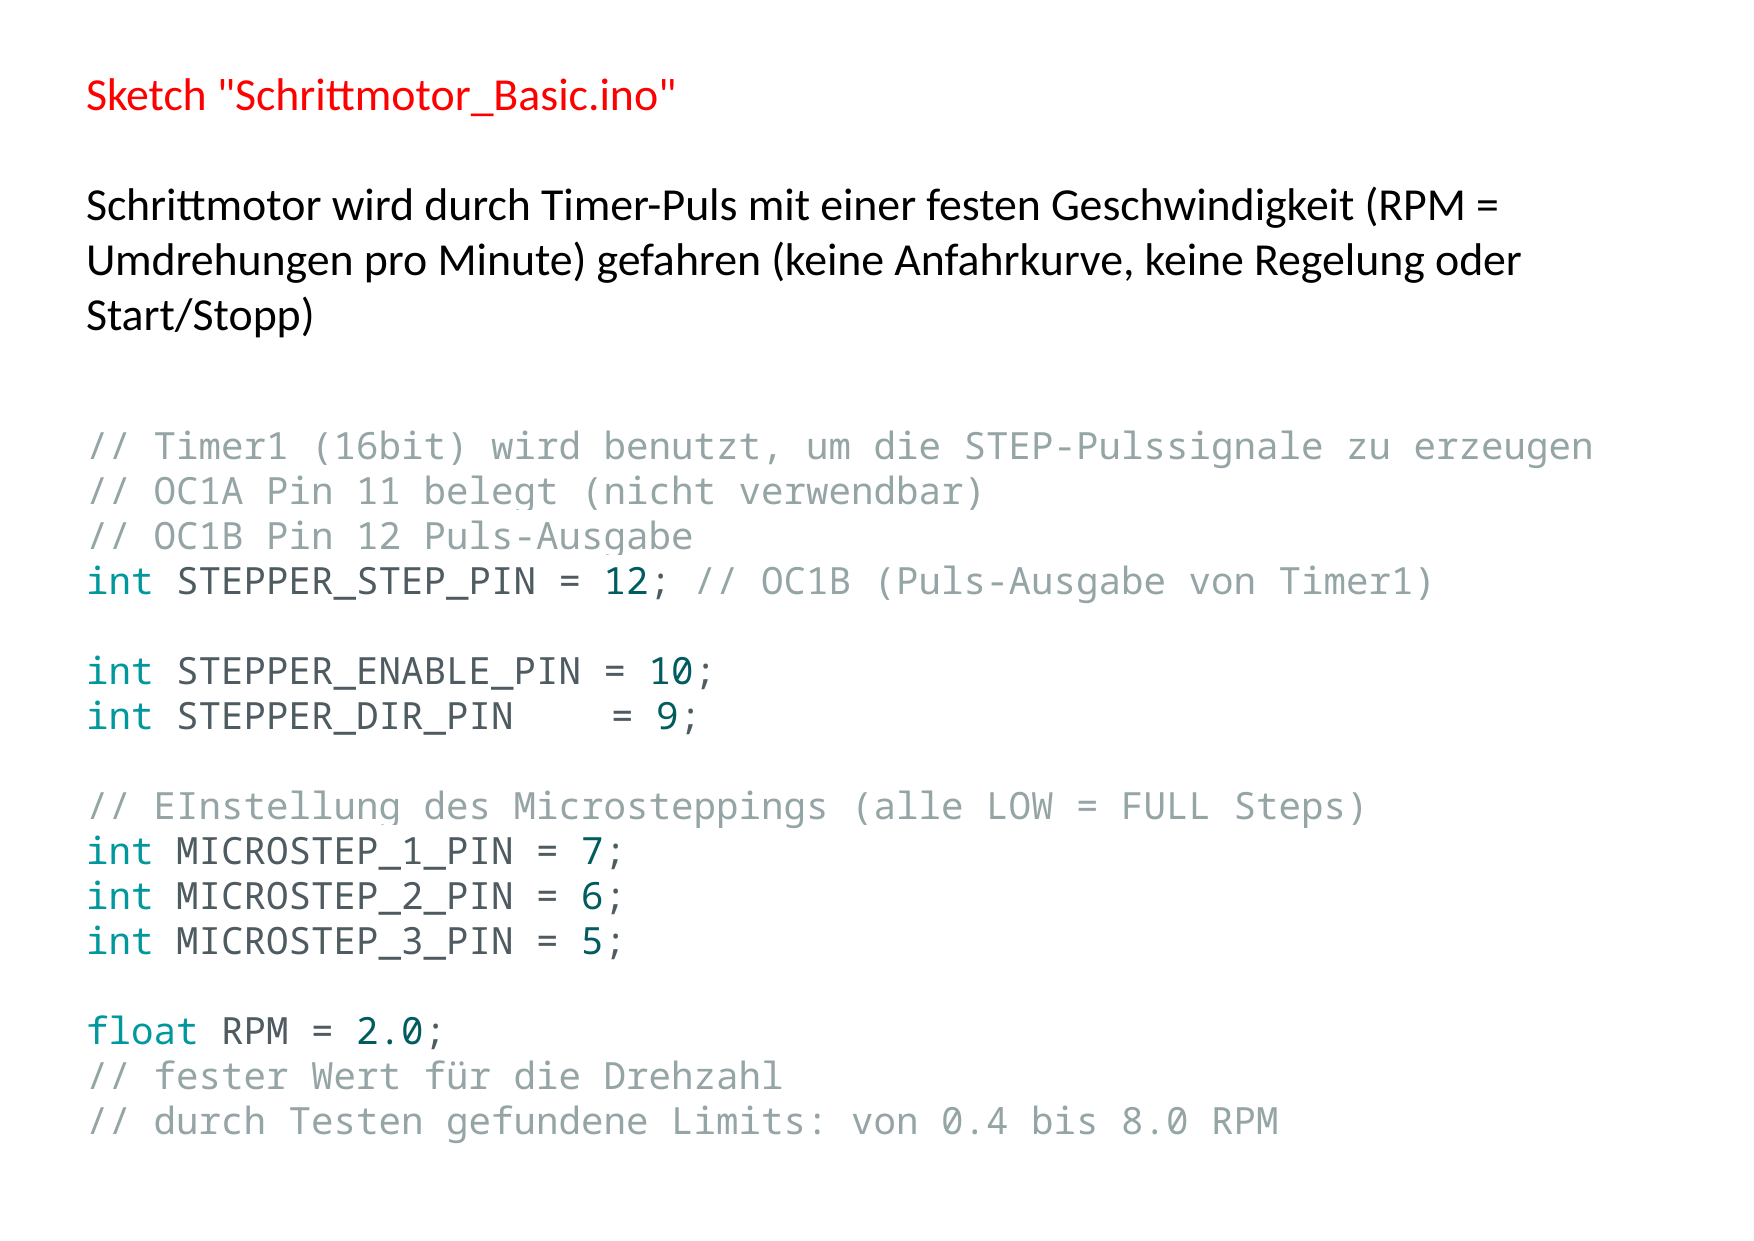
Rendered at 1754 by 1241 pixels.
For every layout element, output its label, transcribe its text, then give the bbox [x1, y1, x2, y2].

text_box Sketch "Schrittmotor_Basic.ino" Schrittmotor wird durch Timer-Puls mit einer festen Geschwindigkeit (RPM = Umdrehungen pro Minute) gefahren (keine Anfahrkurve, keine Regelung oder Start/Stopp) [71, 56, 1645, 350]
text_box // Timer1 (16bit) wird benutzt, um die STEP-Pulssignale zu erzeugen // OC1A Pin 11 belegt (nicht verwendbar) // OC1B Pin 12 Puls-Ausgabe int STEPPER_STEP_PIN = 12; // OC1B (Puls-Ausgabe von Timer1) int STEPPER_ENABLE_PIN = 10; int STEPPER_DIR_PIN = 9; // EInstellung des Microsteppings (alle LOW = FULL Steps) int MICROSTEP_1_PIN = 7; int MICROSTEP_2_PIN = 6; int MICROSTEP_3_PIN = 5; float RPM = 2.0; // fester Wert für die Drehzahl // durch Testen gefundene Limits: von 0.4 bis 8.0 RPM [71, 414, 1716, 1203]
